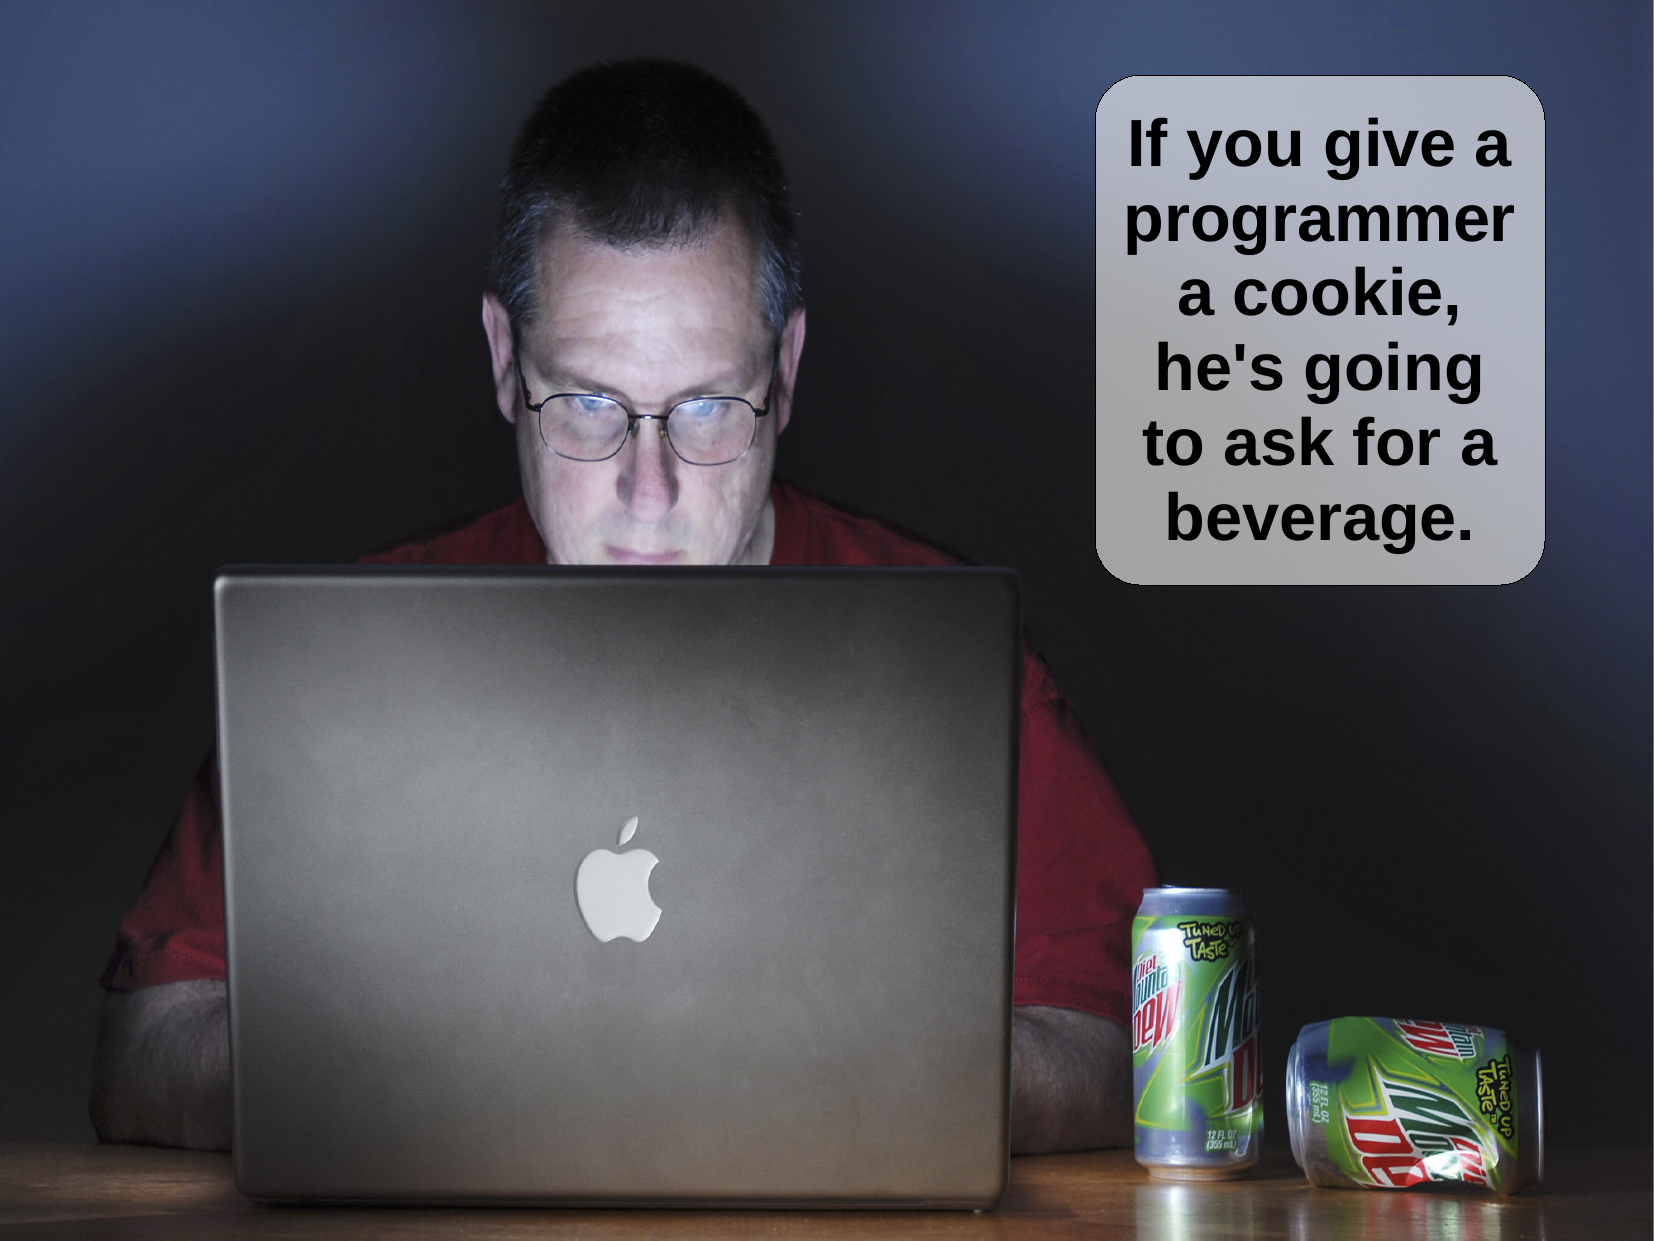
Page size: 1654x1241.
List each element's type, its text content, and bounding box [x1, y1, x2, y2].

text_box If you give a programmer a cookie, he's going to ask for a beverage. [1095, 75, 1546, 586]
picture [0, 0, 1654, 1241]
